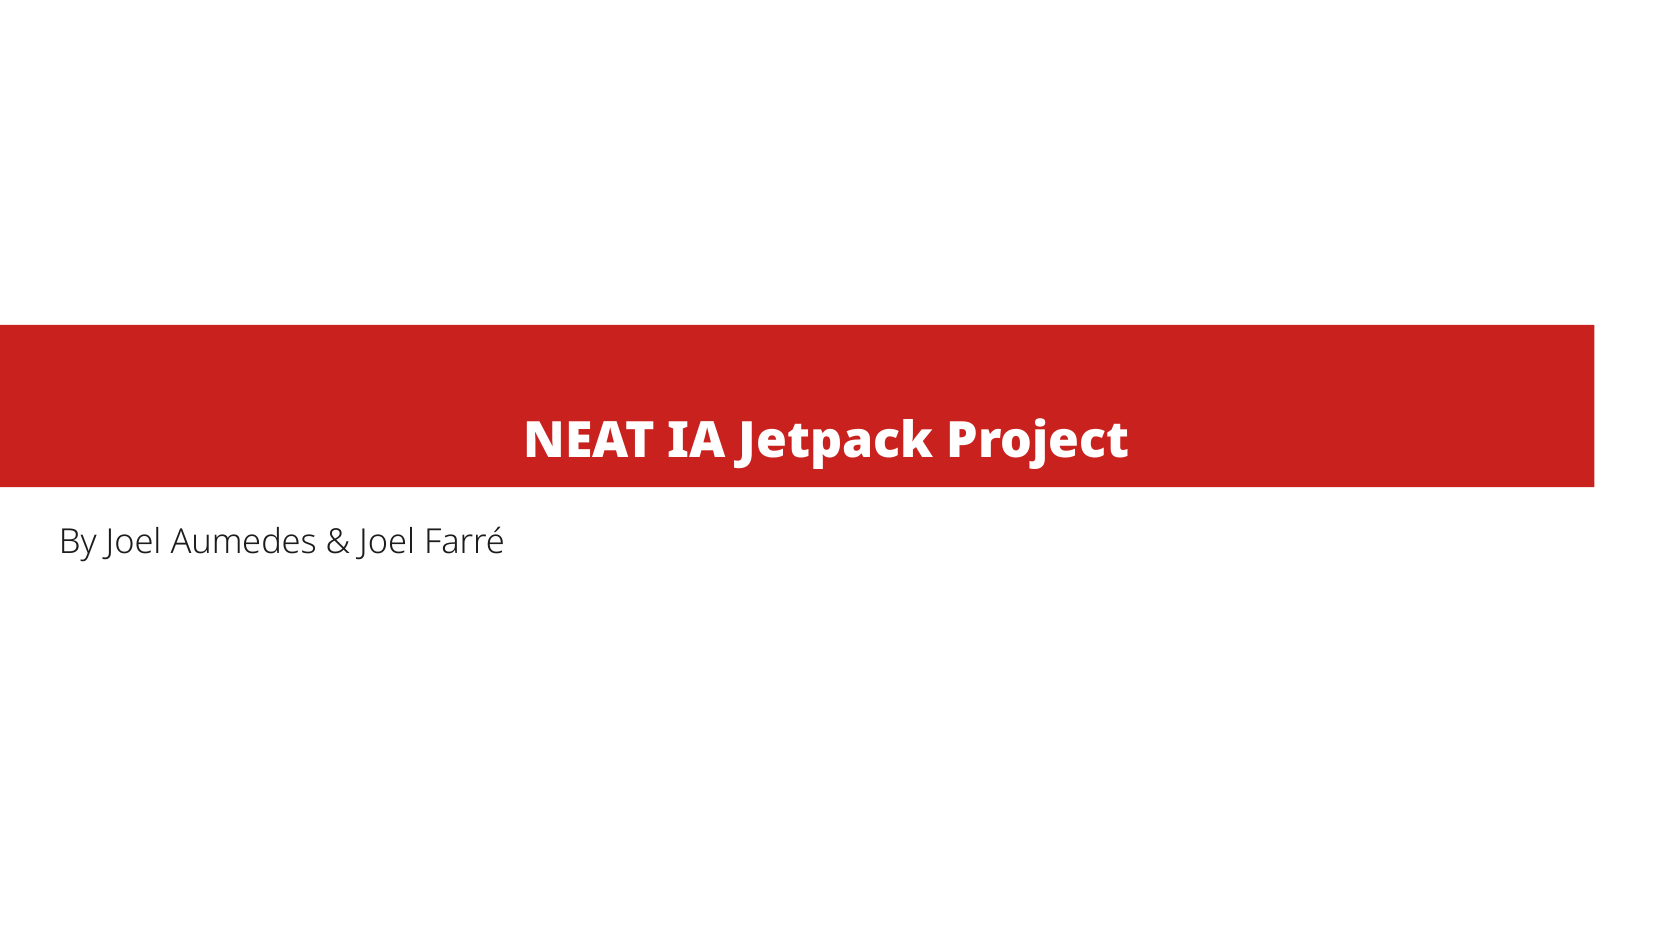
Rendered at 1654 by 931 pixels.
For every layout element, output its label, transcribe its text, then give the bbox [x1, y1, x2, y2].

title NEAT IA Jetpack Project [73, 354, 1580, 473]
subtitle By Joel Aumedes & Joel Farré [59, 516, 1536, 827]
